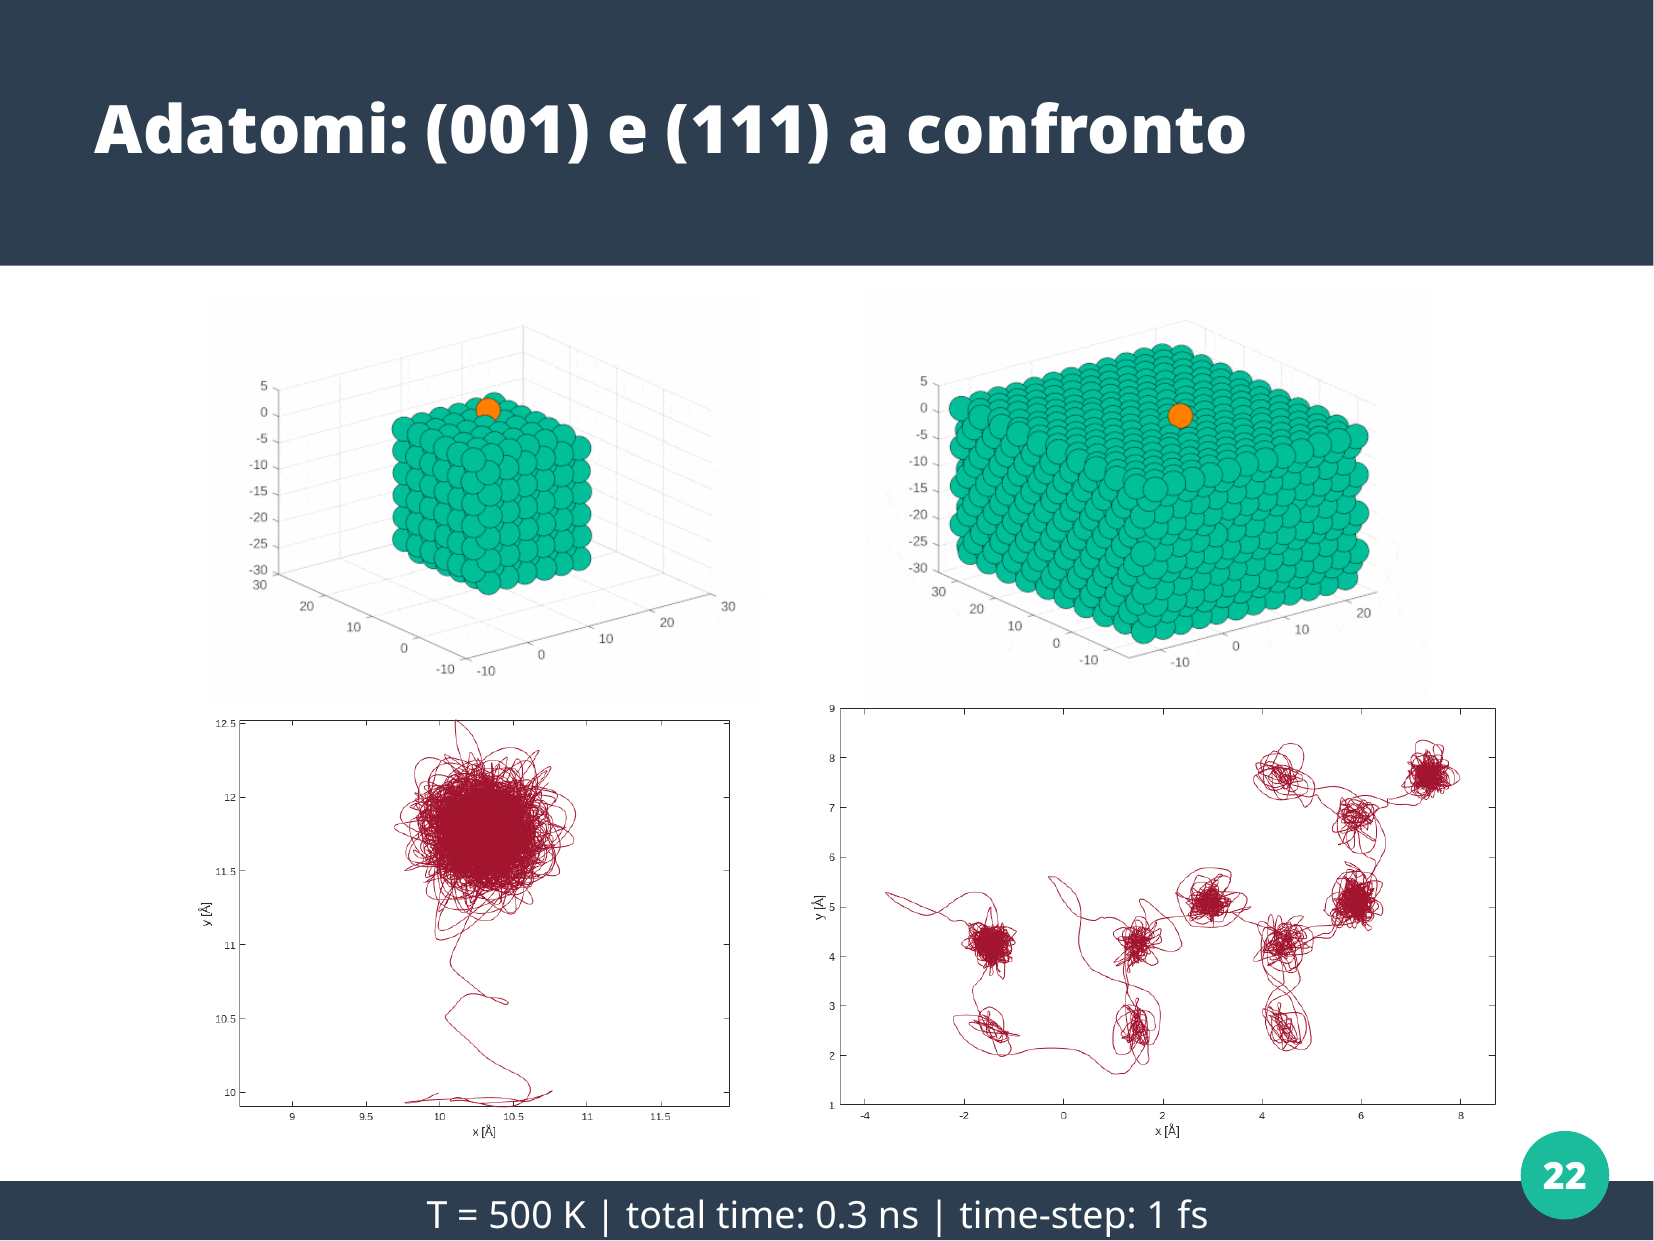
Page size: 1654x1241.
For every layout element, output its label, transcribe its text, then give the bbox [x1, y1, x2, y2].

picture [809, 289, 1518, 1158]
picture [194, 295, 763, 1158]
text_box T = 500 K | total time: 0.3 ns | time-step: 1 fs [94, 1181, 1542, 1241]
title Adatomi: (001) e (111) a confronto [59, 49, 1595, 207]
